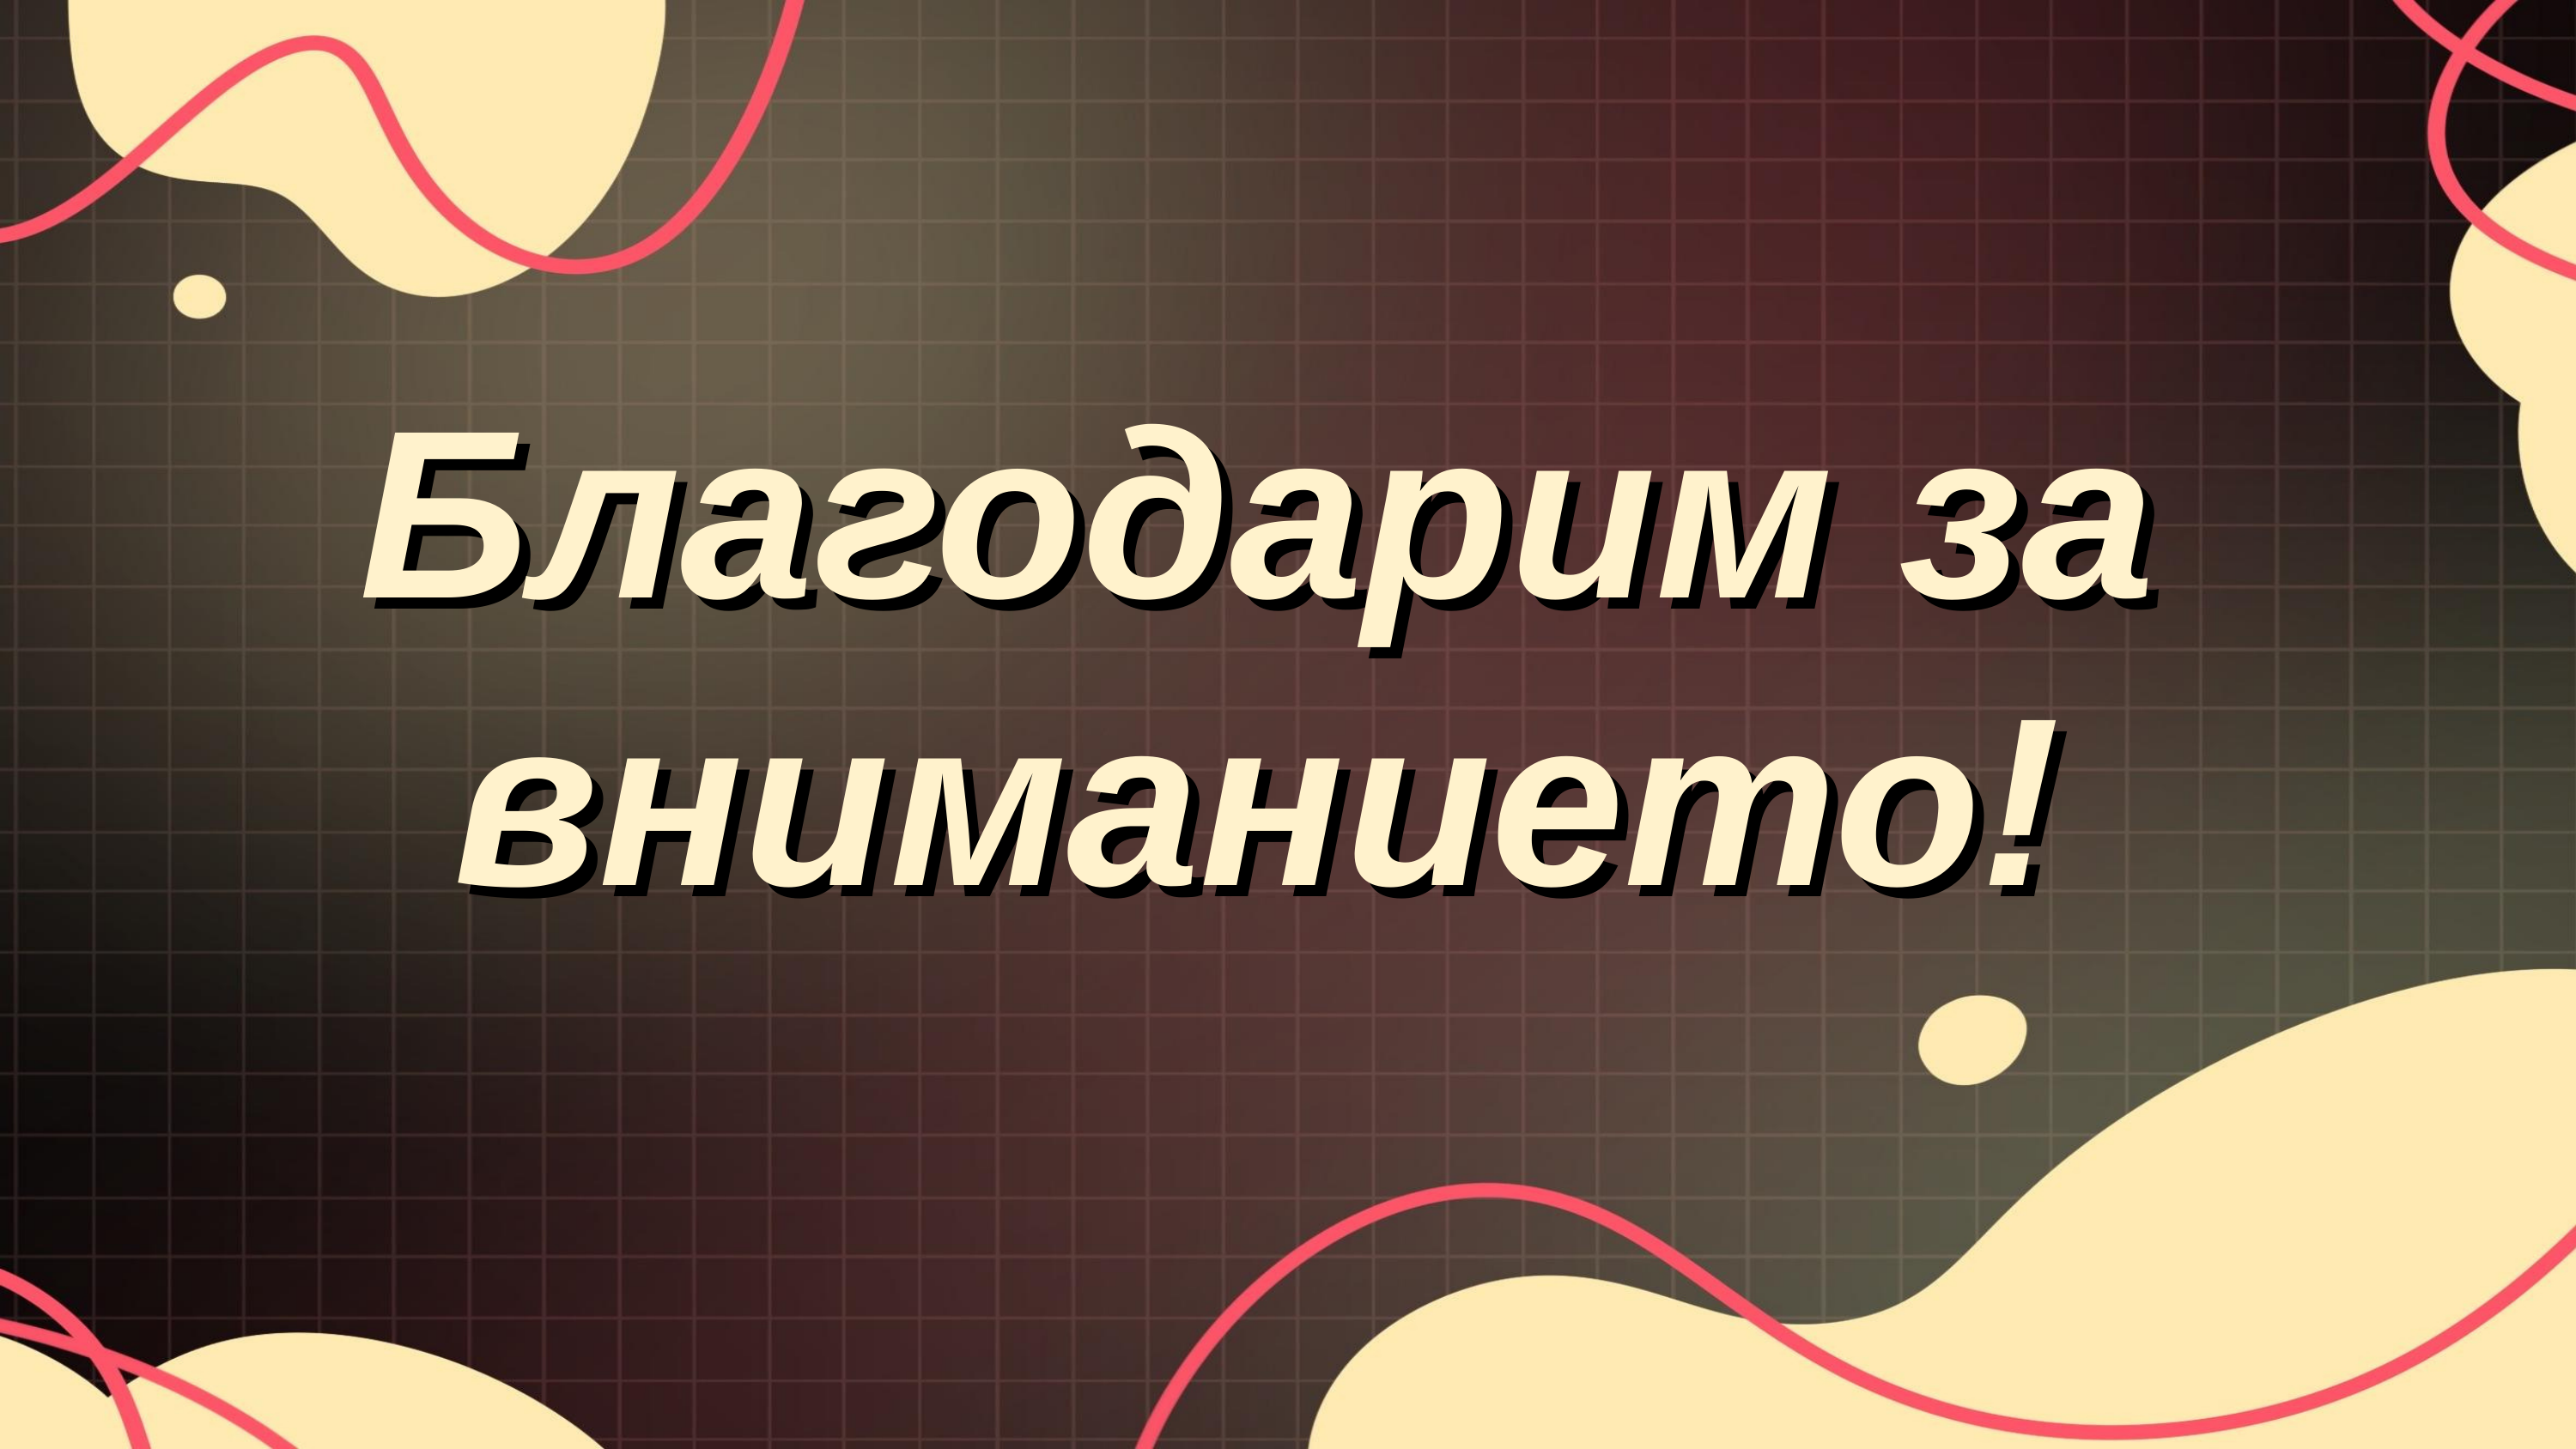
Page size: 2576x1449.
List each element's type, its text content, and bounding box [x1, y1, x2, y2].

text_box [0, 0, 2576, 1449]
text_box Благодарим за вниманието! [294, 358, 2222, 934]
